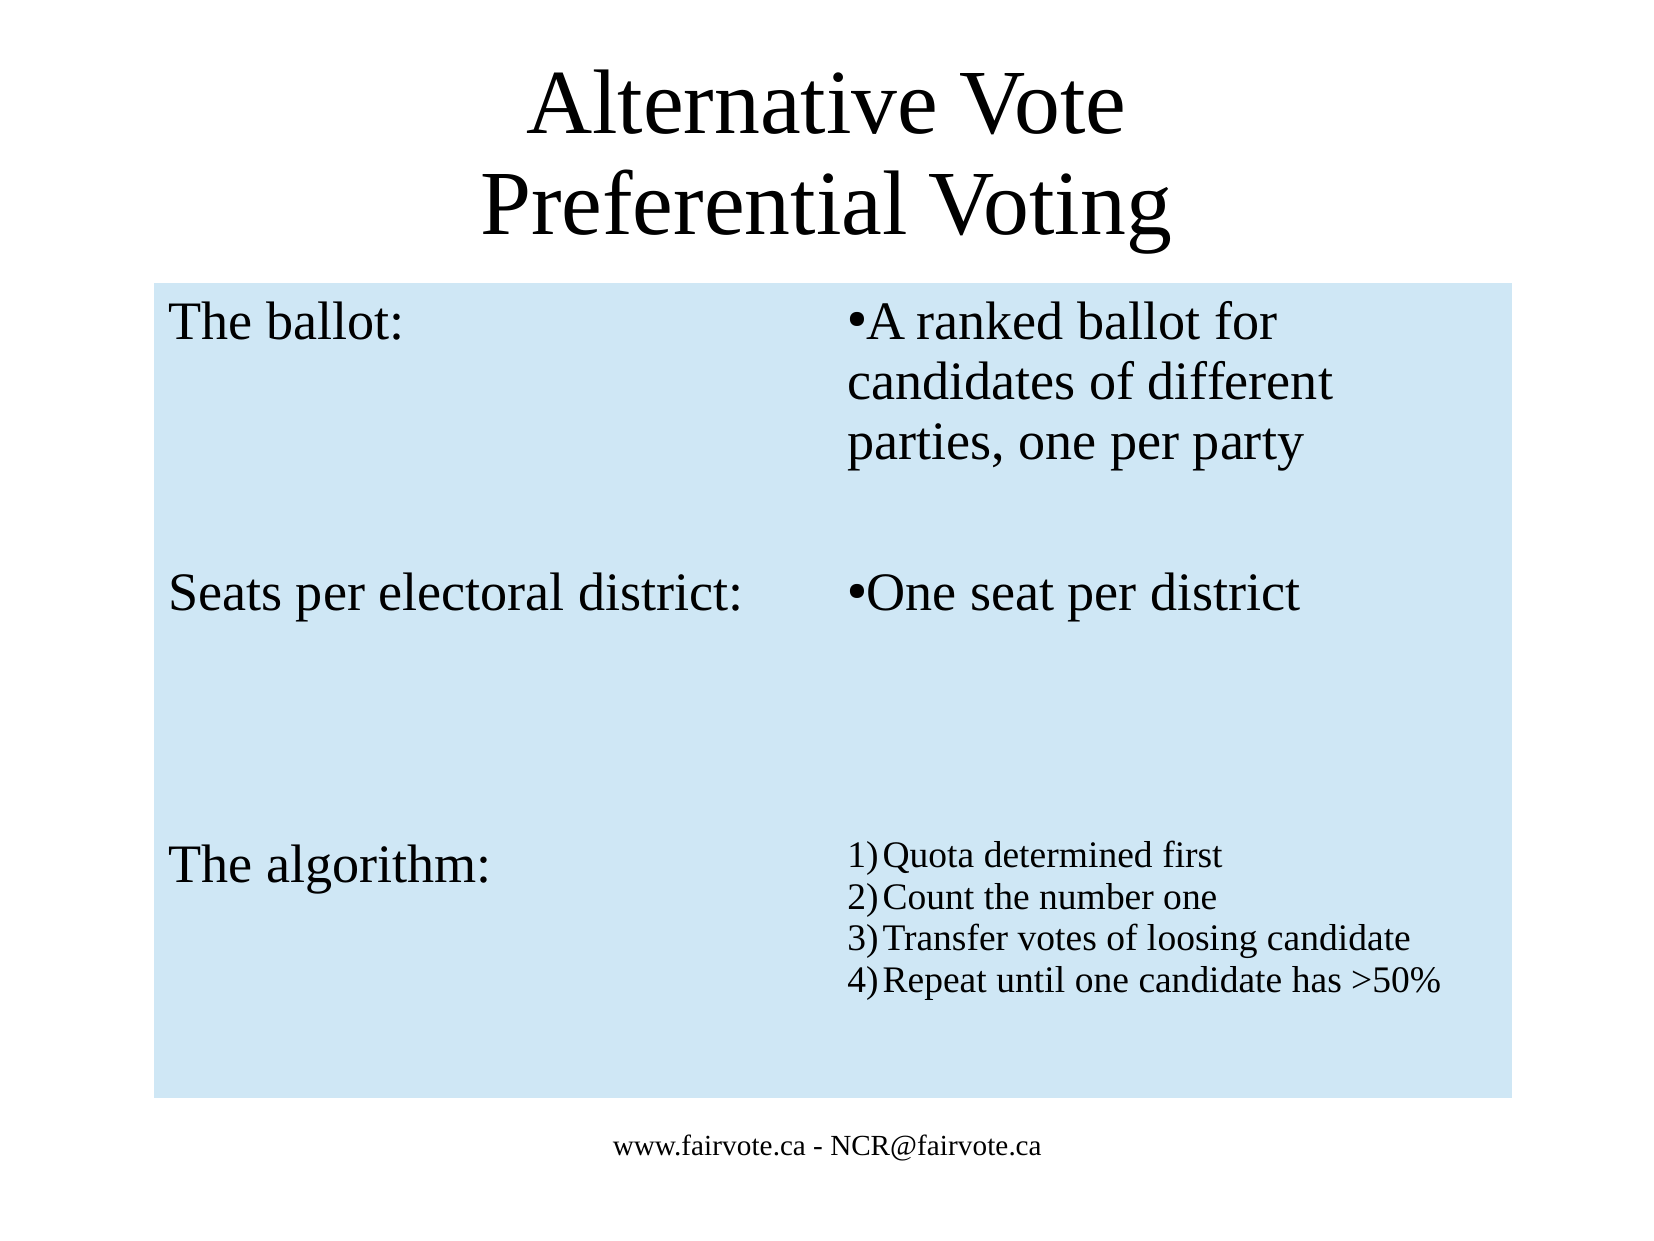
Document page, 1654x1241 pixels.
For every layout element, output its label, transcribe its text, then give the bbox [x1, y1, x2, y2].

table_cell Seats per electoral district: [154, 555, 833, 827]
table_cell One seat per district [833, 555, 1512, 827]
table_cell The algorithm: [154, 827, 833, 1098]
table_header A ranked ballot for candidates of different parties, one per party [833, 283, 1512, 555]
title Alternative Vote Preferential Voting [82, 50, 1571, 256]
table_cell Quota determined first Count the number one Transfer votes of loosing candidate Repeat until one candidate has >50% [833, 827, 1512, 1098]
table_header The ballot: [154, 283, 833, 555]
